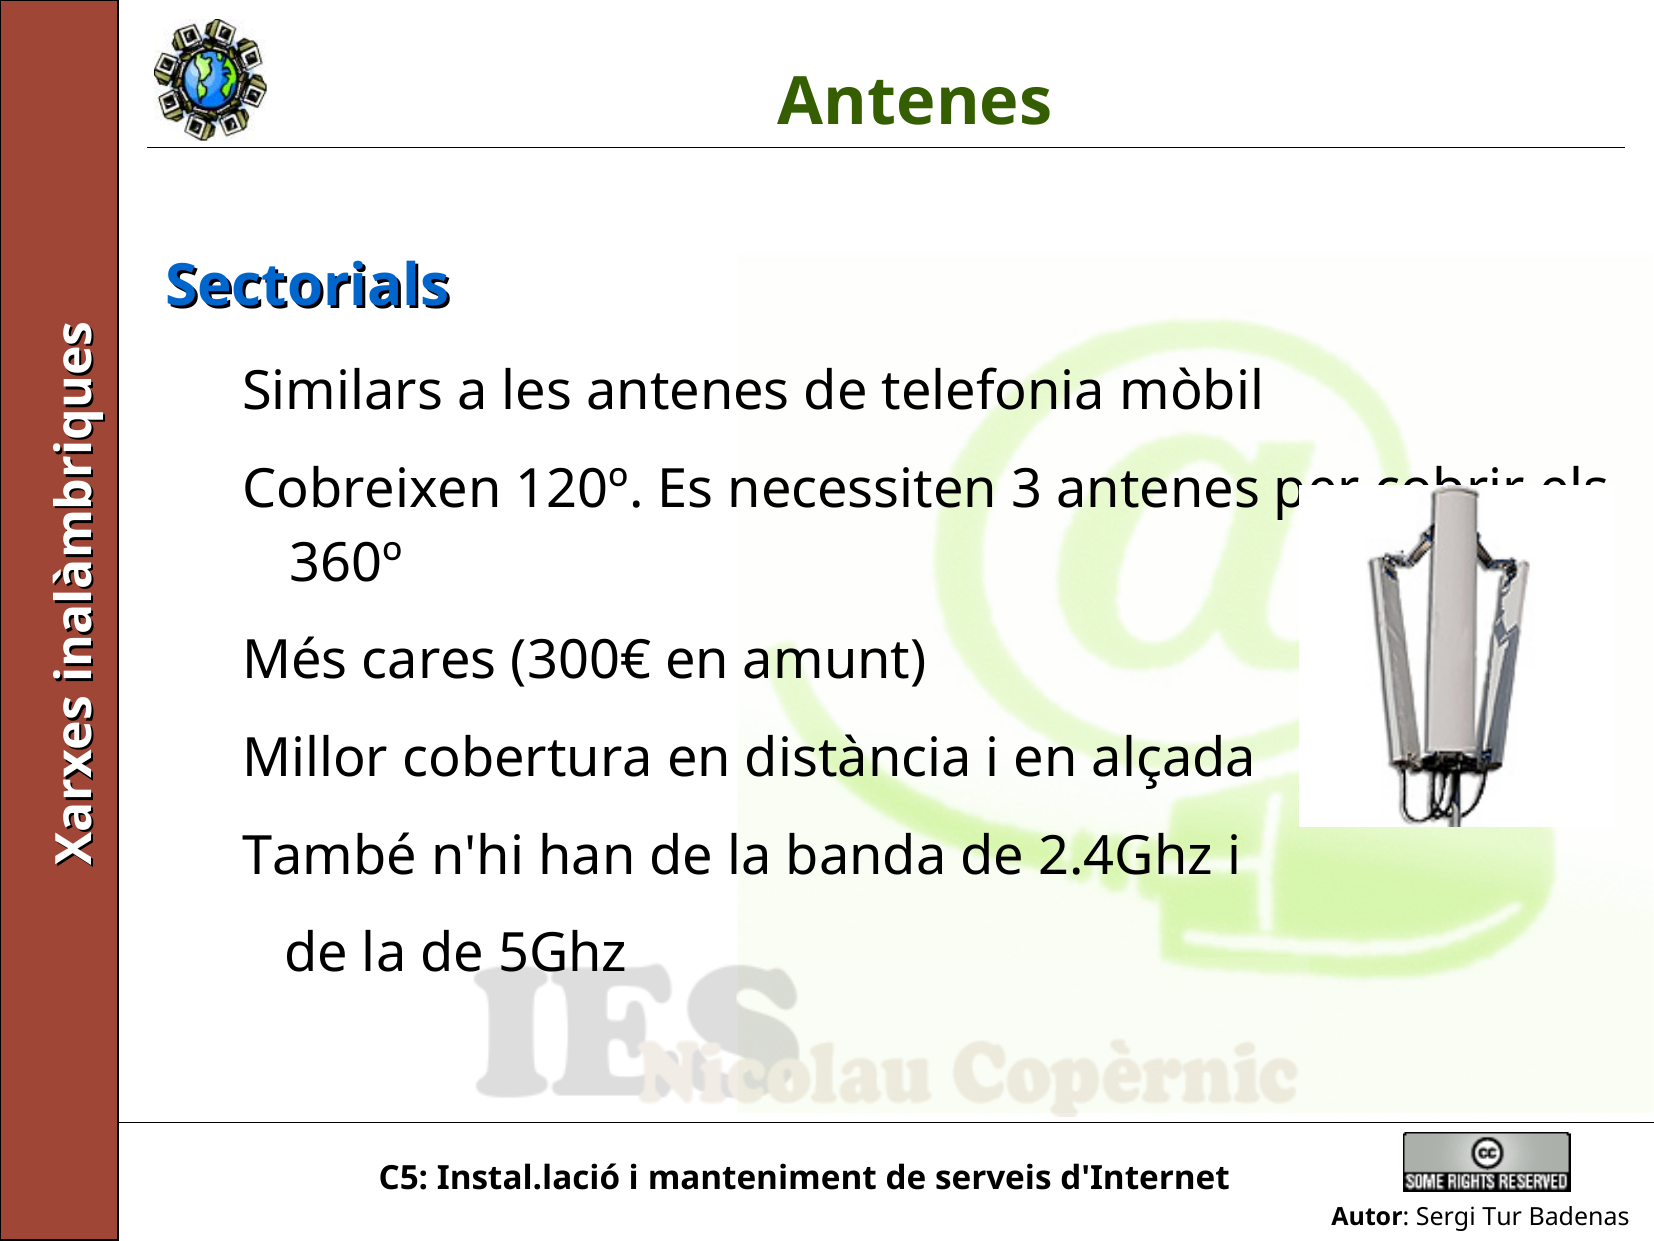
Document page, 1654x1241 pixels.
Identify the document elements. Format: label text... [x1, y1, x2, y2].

title Antenes [171, 56, 1654, 141]
list Sectorials Similars a les antenes de telefonia mòbil Cobreixen 120º. Es necessiten 3 antenes per cobrir els 360º Més cares (300€ en amunt) Millor cobertura en distància i en alçada També n'hi han de la banda de 2.4Ghz i de la de 5Ghz [147, 242, 1636, 1078]
picture [1299, 485, 1614, 827]
picture [466, 252, 1654, 1117]
picture [154, 19, 268, 142]
picture [1403, 1132, 1571, 1192]
